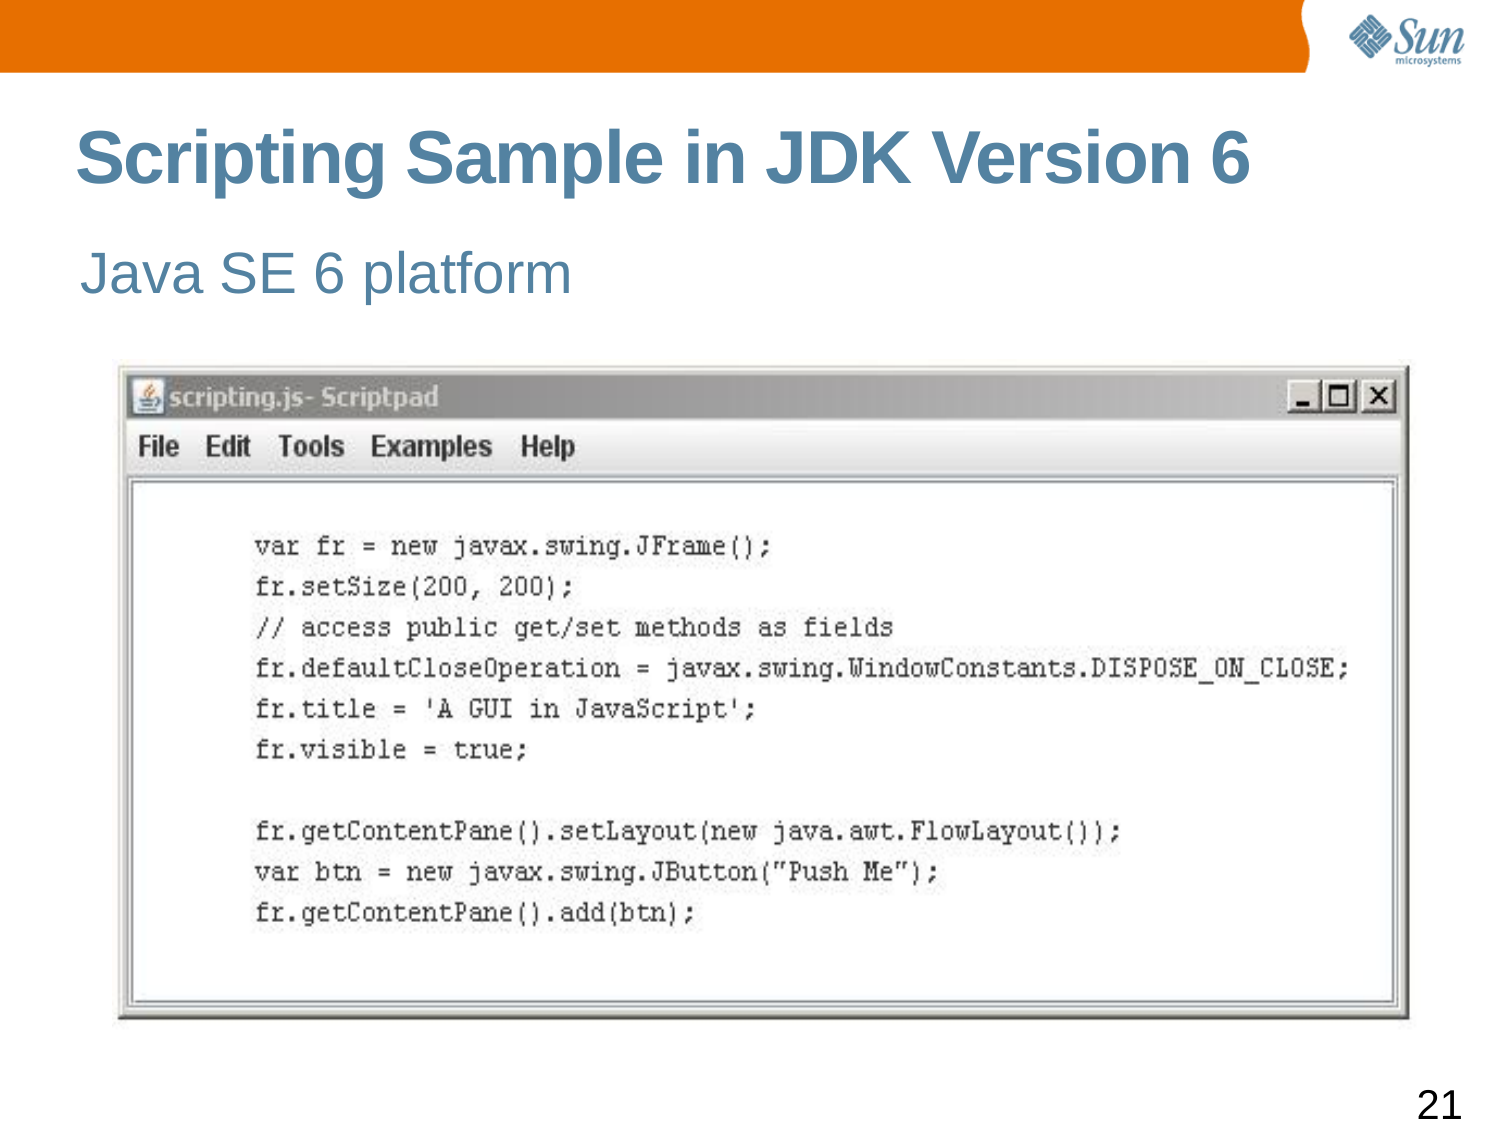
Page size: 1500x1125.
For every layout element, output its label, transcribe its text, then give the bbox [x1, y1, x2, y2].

picture [112, 359, 1423, 1037]
text_box Java SE 6 platform [72, 229, 1348, 318]
title Scripting Sample in JDK Version 6 [75, 122, 1438, 228]
picture [0, 0, 1500, 75]
